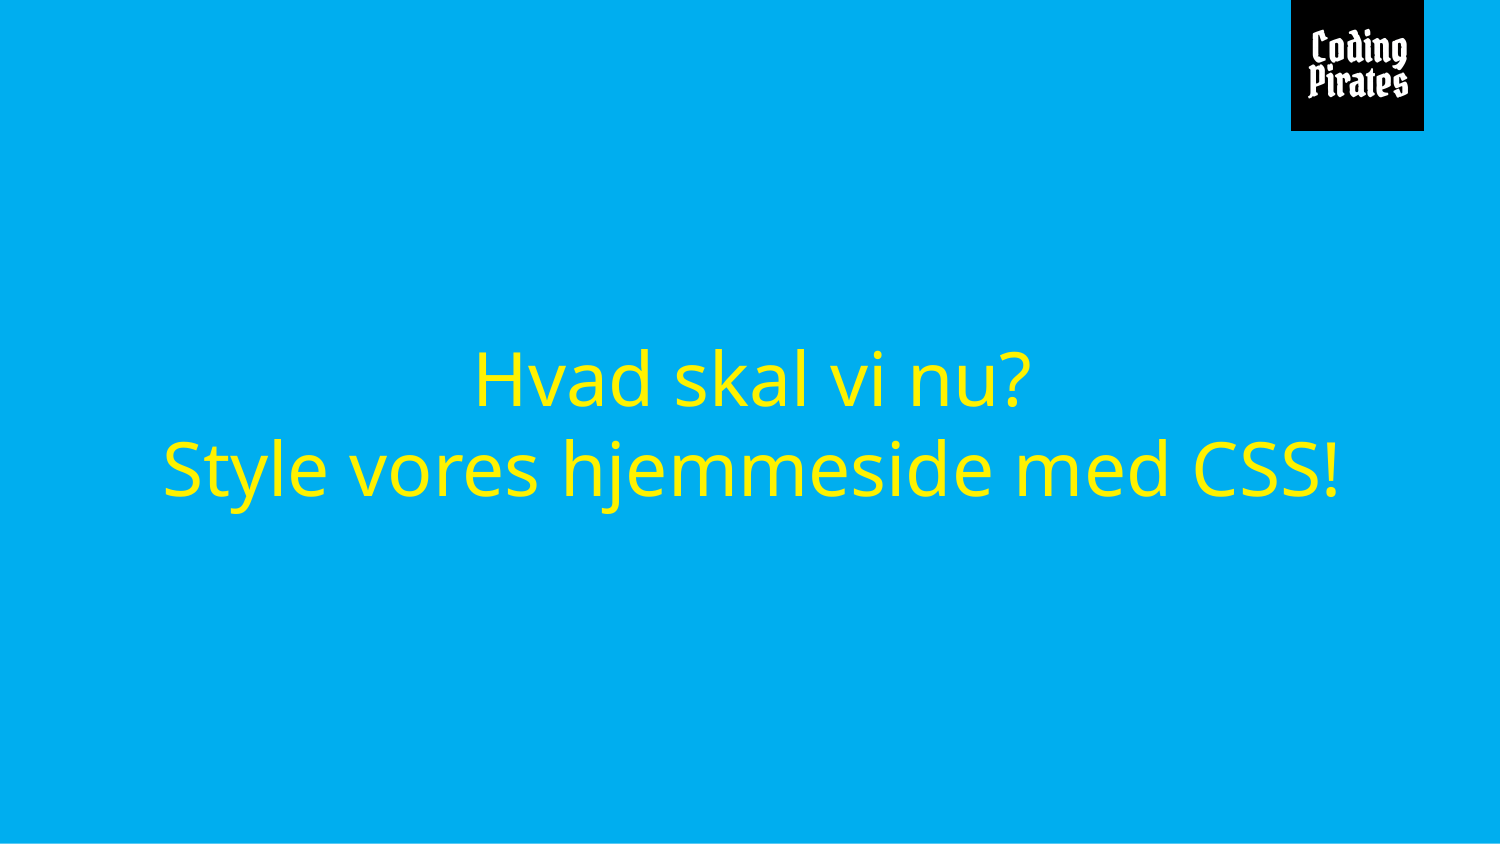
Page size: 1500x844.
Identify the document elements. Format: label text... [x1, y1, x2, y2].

picture [1292, 0, 1423, 130]
title Hvad skal vi nu? Style vores hjemmeside med CSS! [5, 352, 1500, 491]
